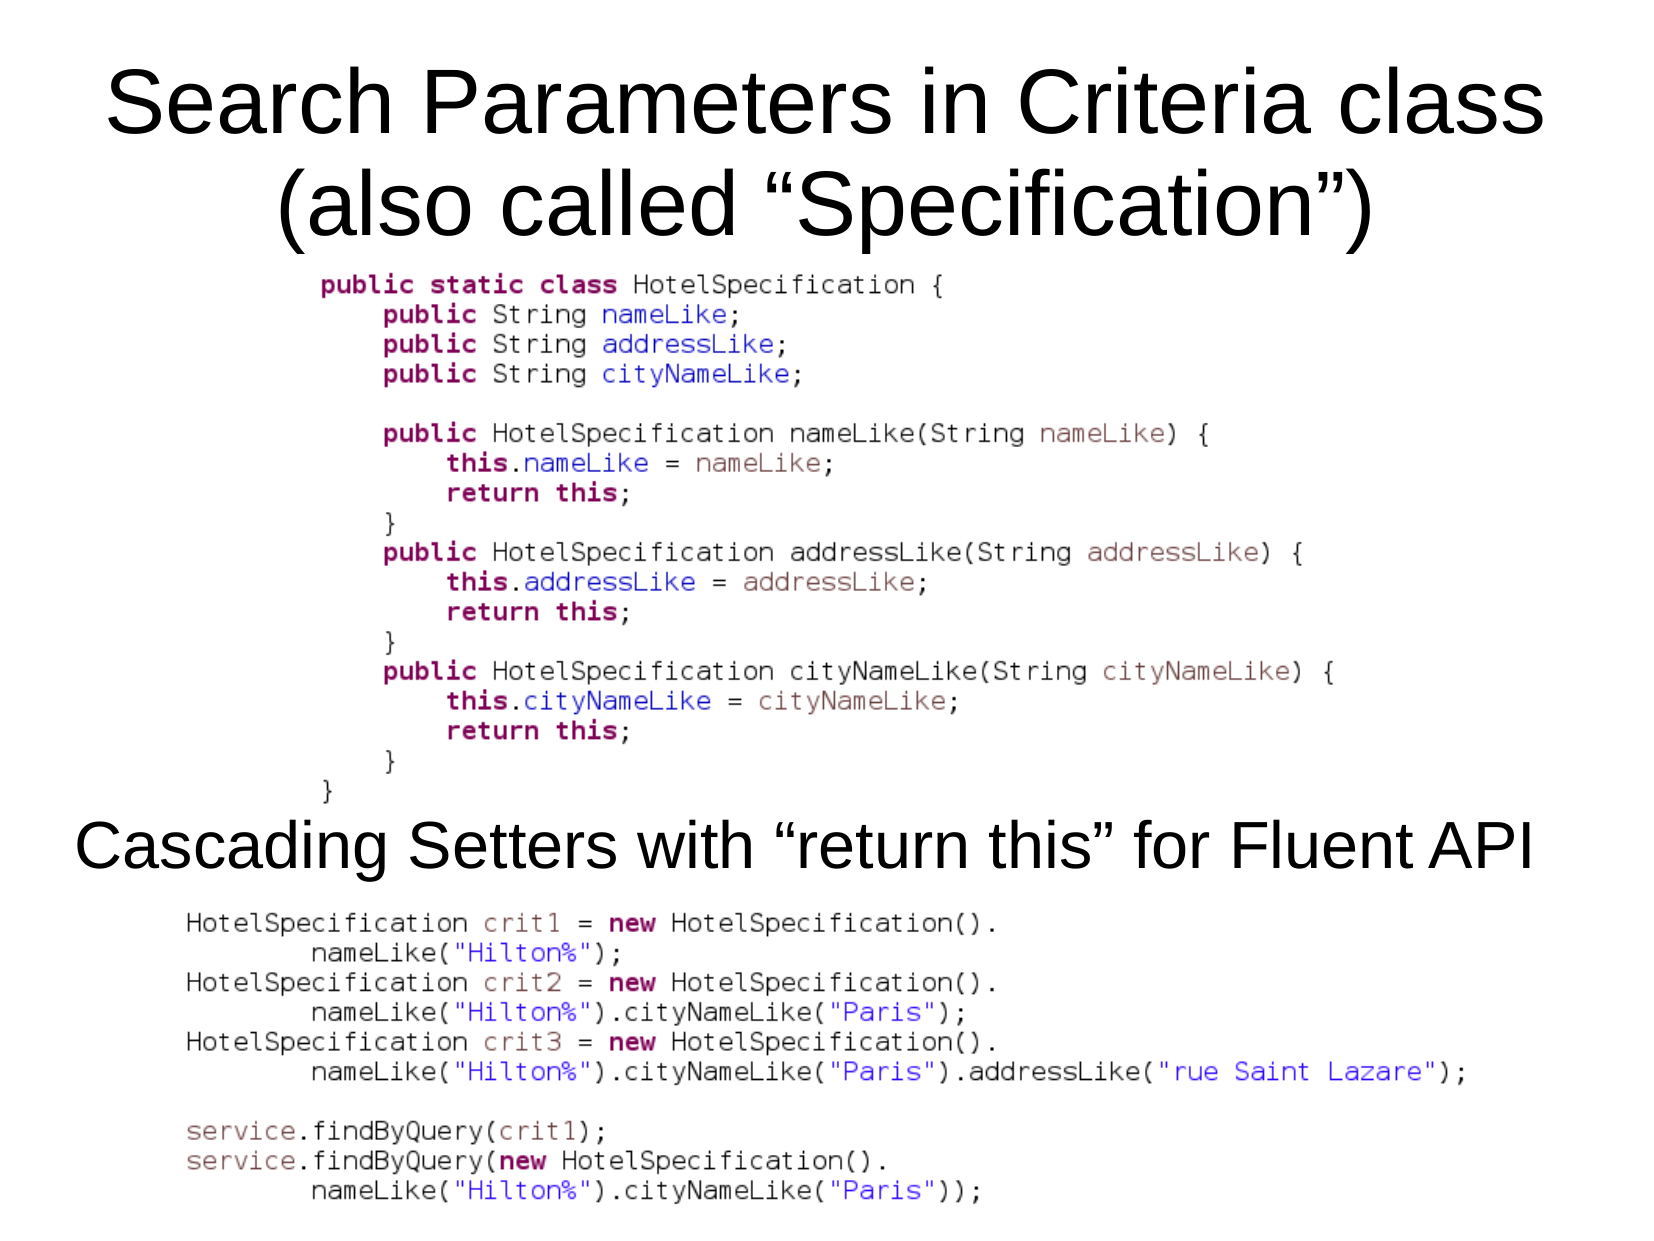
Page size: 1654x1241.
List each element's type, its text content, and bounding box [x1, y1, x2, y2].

title Search Parameters in Criteria class (also called “Specification”) [82, 49, 1571, 257]
picture [313, 267, 1336, 800]
text_box Cascading Setters with “return this” for Fluent API [60, 800, 1557, 891]
picture [171, 907, 1471, 1216]
